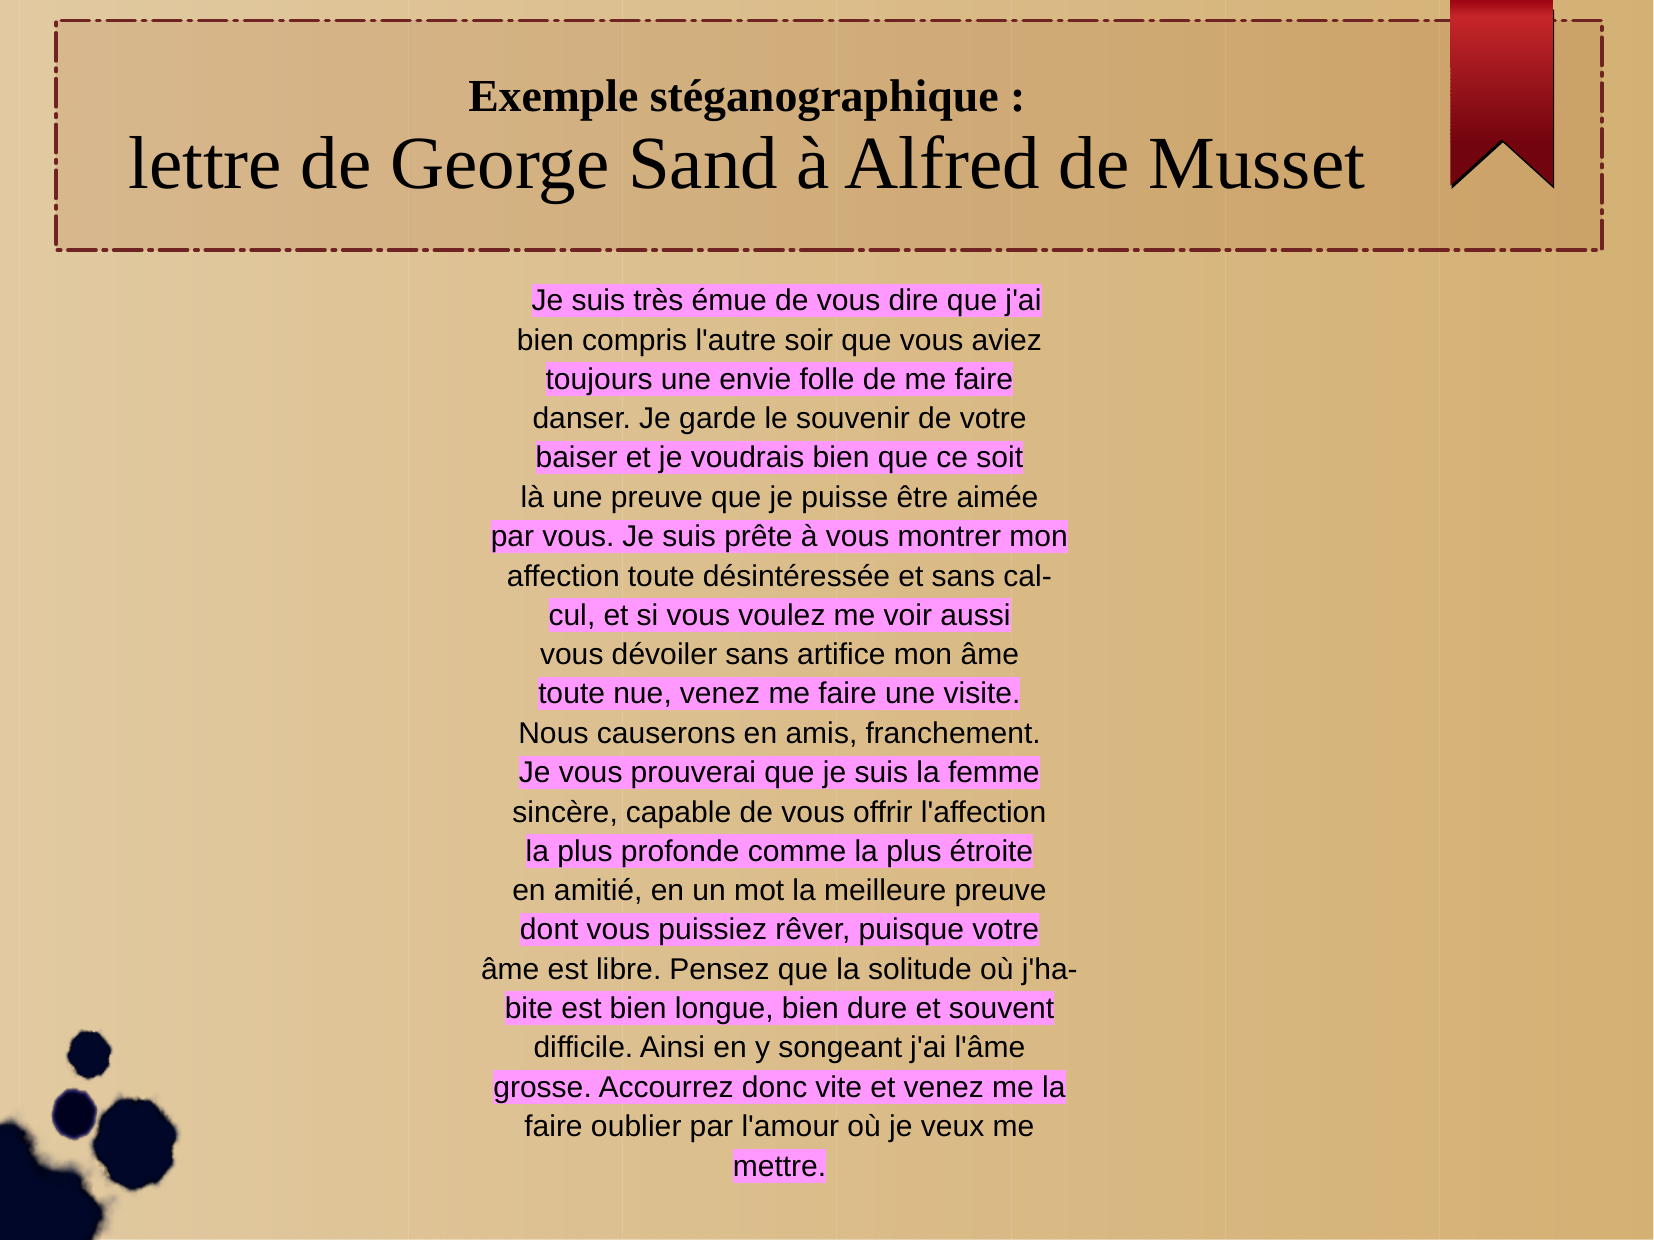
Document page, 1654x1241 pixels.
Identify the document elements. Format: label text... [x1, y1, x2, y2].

title Exemple stéganographique : lettre de George Sand à Alfred de Musset [82, 47, 1412, 229]
list Je suis très émue de vous dire que j'ai bien compris l'autre soir que vous aviez toujours une envie folle de me faire danser. Je garde le souvenir de votre baiser et je voudrais bien que ce soit là une preuve que je puisse être aimée par vous. Je suis prête à vous montrer mon affection toute désintéressée et sans cal- cul, et si vous voulez me voir aussi vous dévoiler sans artifice mon âme toute nue, venez me faire une visite. Nous causerons en amis, franchement. Je vous prouverai que je suis la femme sincère, capable de vous offrir l'affection la plus profonde comme la plus étroite en amitié, en un mot la meilleure preuve dont vous puissiez rêver, puisque votre âme est libre. Pensez que la solitude où j'ha- bite est bien longue, bien dure et souvent difficile. Ainsi en y songeant j'ai l'âme grosse. Accourrez donc vite et venez me la faire oublier par l'amour où je veux me mettre. [259, 283, 1300, 1196]
